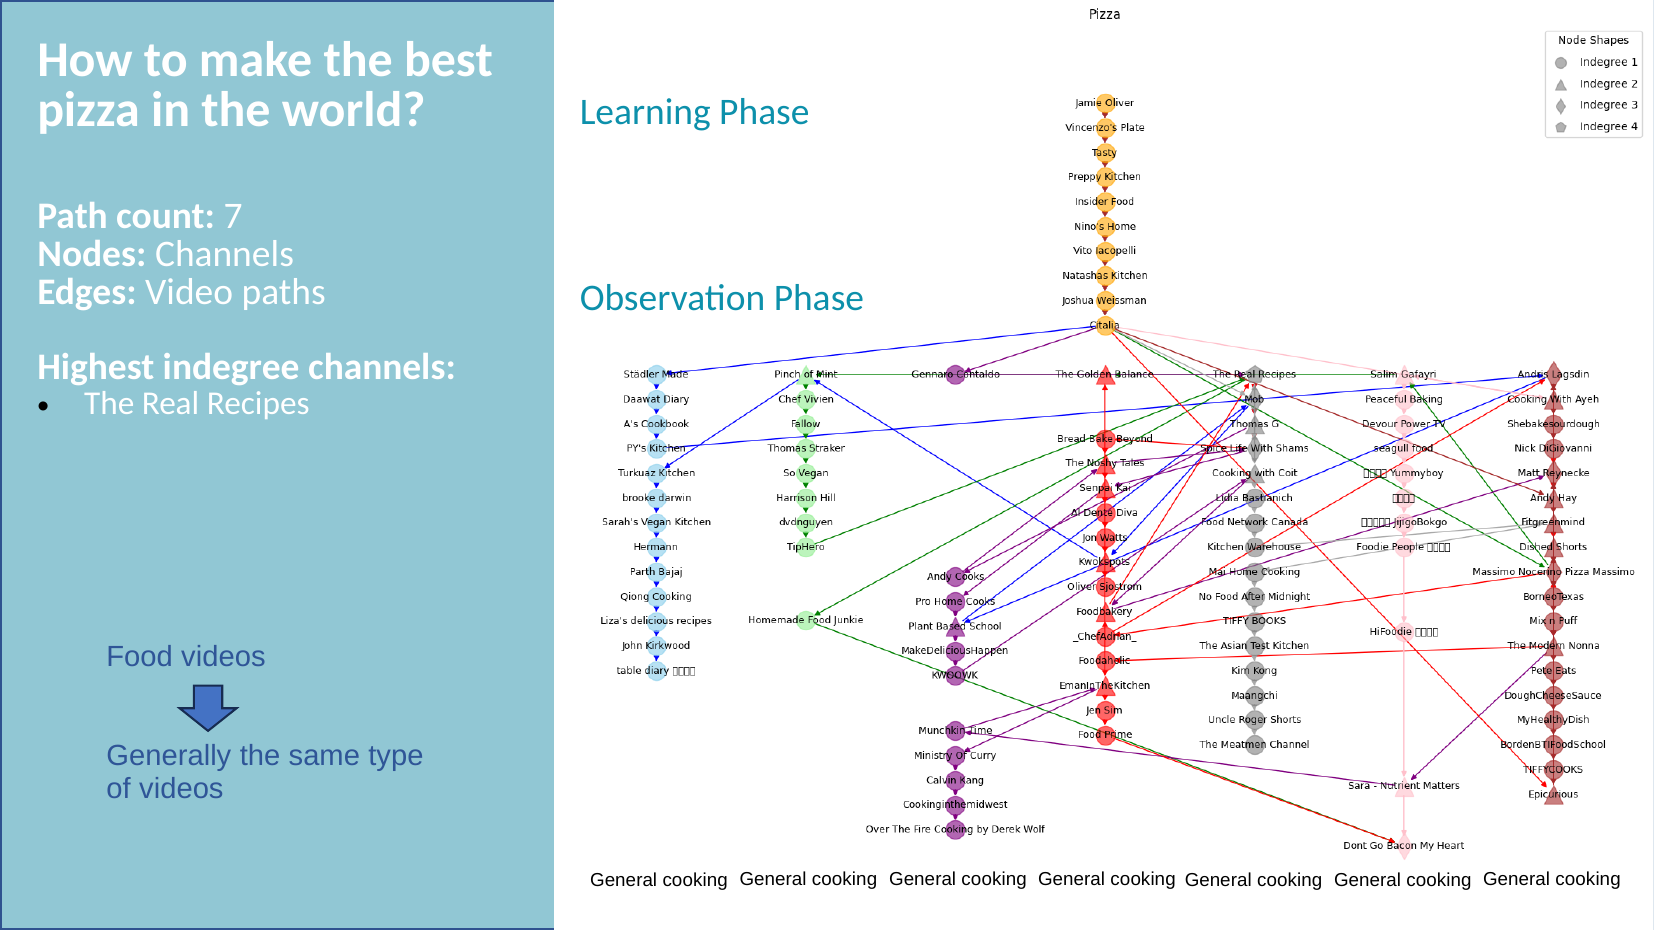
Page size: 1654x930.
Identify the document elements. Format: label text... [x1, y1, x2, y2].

text_box Learning Phase [564, 88, 849, 194]
text_box Observation Phase [565, 275, 981, 336]
picture [554, 0, 1654, 930]
text_box General cooking [1042, 861, 1191, 914]
text_box Food videos Generally the same type of videos [91, 633, 458, 818]
text_box General cooking [743, 861, 892, 914]
text_box General cooking [892, 861, 1042, 914]
text_box Path count: 7 Nodes: Channels Edges: Video paths Highest indegree channels: The Real Recipes [22, 192, 565, 481]
text_box How to make the best pizza in the world? [22, 31, 536, 192]
text_box General cooking [575, 861, 743, 914]
text_box [179, 685, 237, 731]
text_box General cooking [1169, 862, 1338, 915]
text_box General cooking [1468, 861, 1636, 914]
text_box General cooking [1338, 862, 1487, 915]
